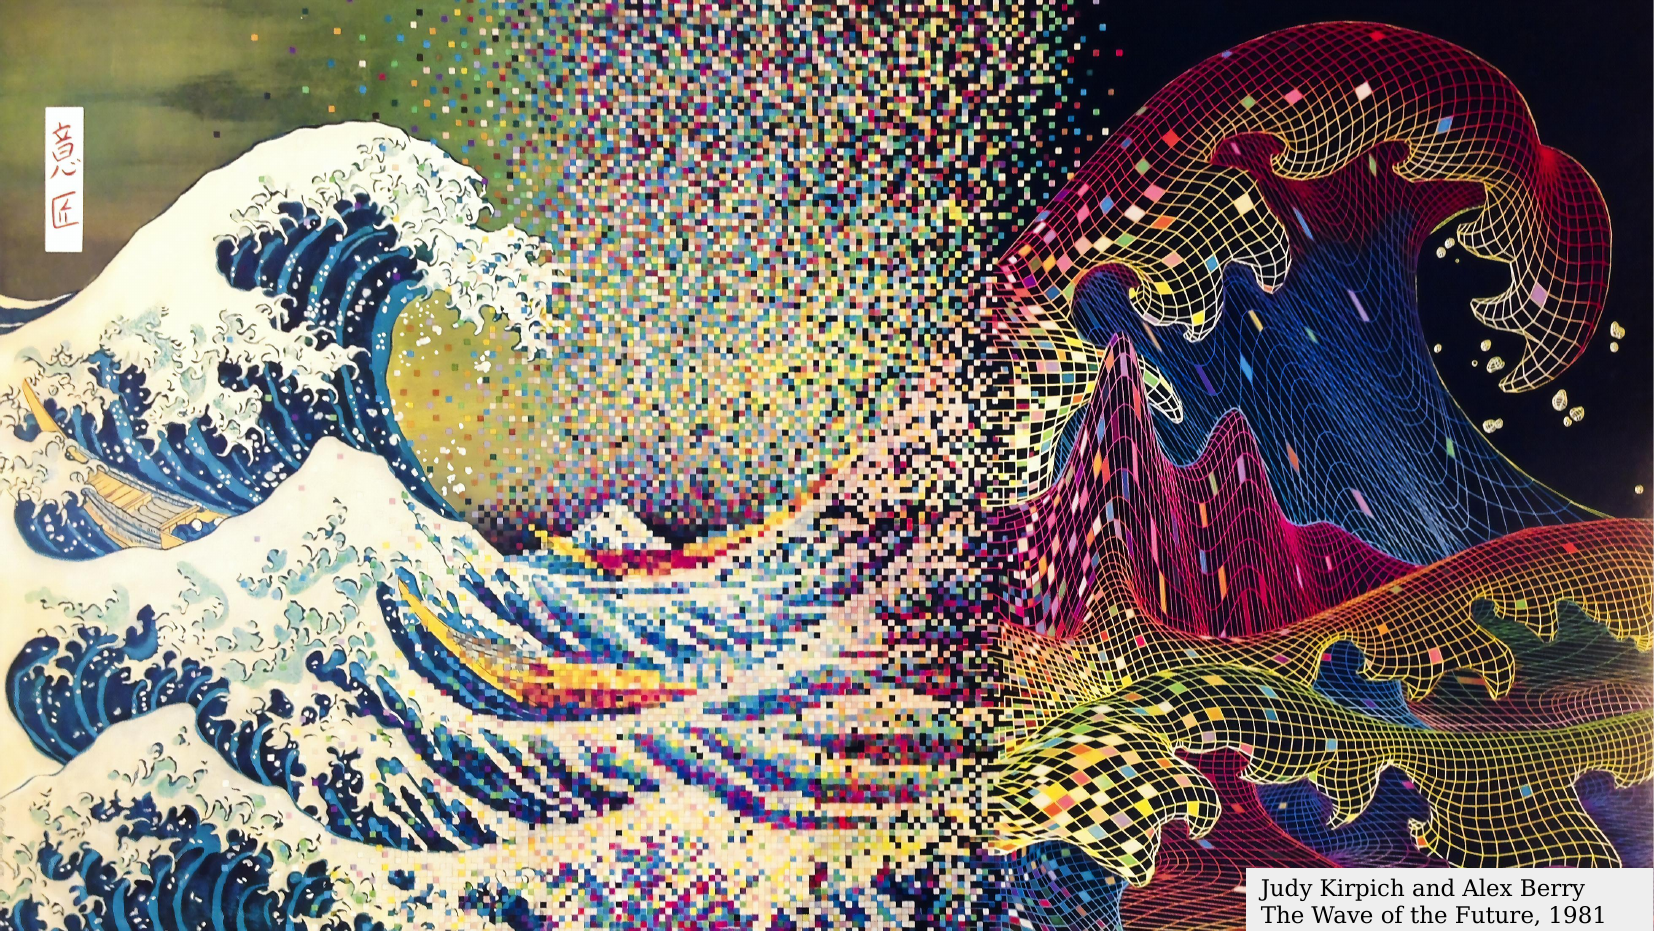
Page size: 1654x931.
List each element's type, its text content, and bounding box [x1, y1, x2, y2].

text_box Judy Kirpich and Alex Berry The Wave of the Future, 1981 [1246, 868, 1654, 931]
picture [0, 0, 1654, 931]
